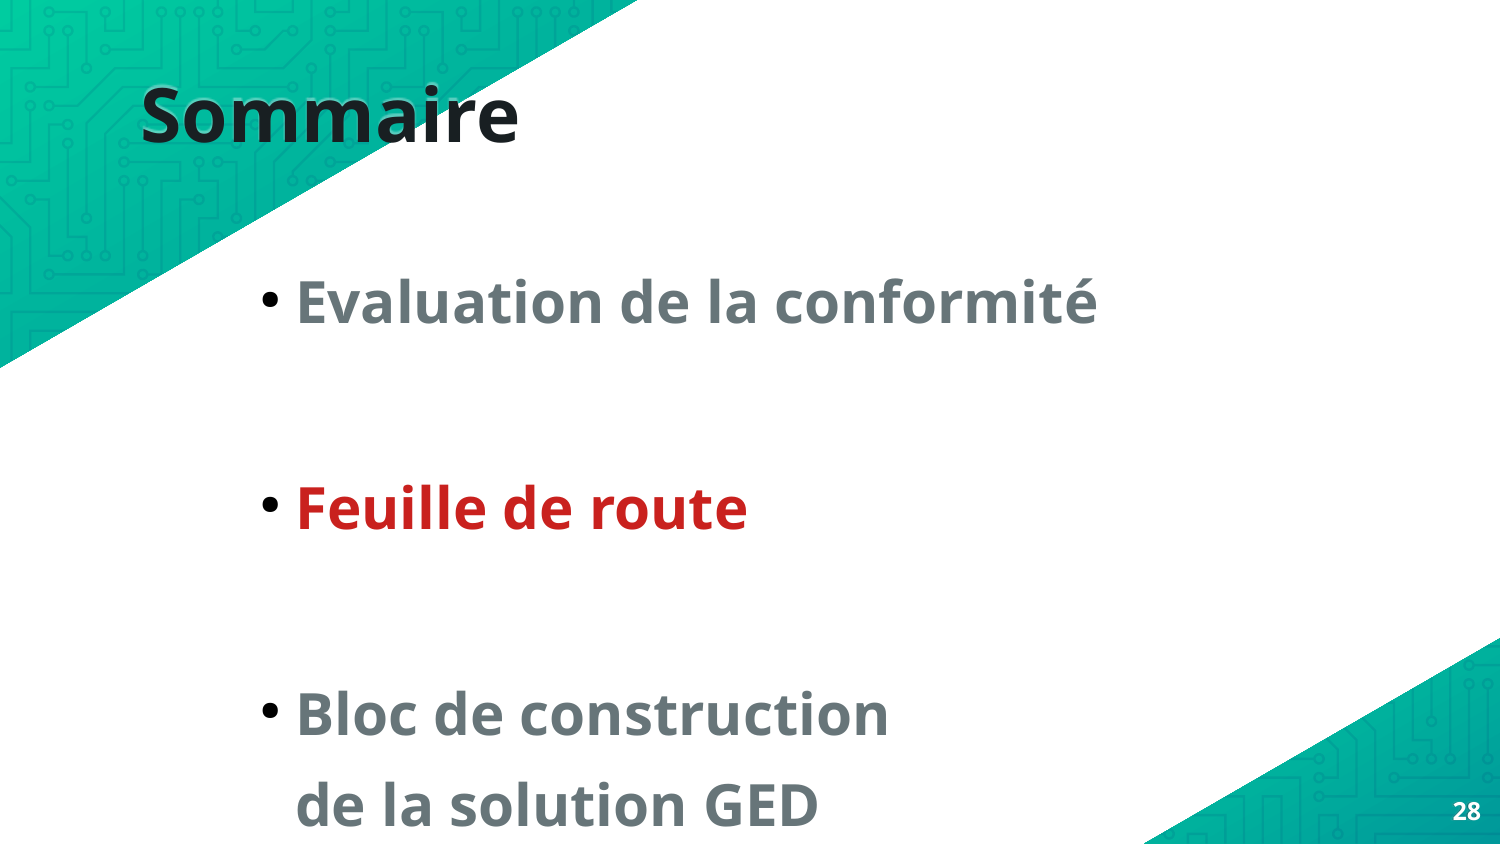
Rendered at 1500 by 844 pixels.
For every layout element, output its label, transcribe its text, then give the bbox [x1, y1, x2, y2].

list Evaluation de la conformité Feuille de route Bloc de construction de la solution GED [259, 249, 1371, 764]
slide_number <numéro> [1391, 779, 1482, 844]
title Sommaire [140, 78, 1360, 160]
